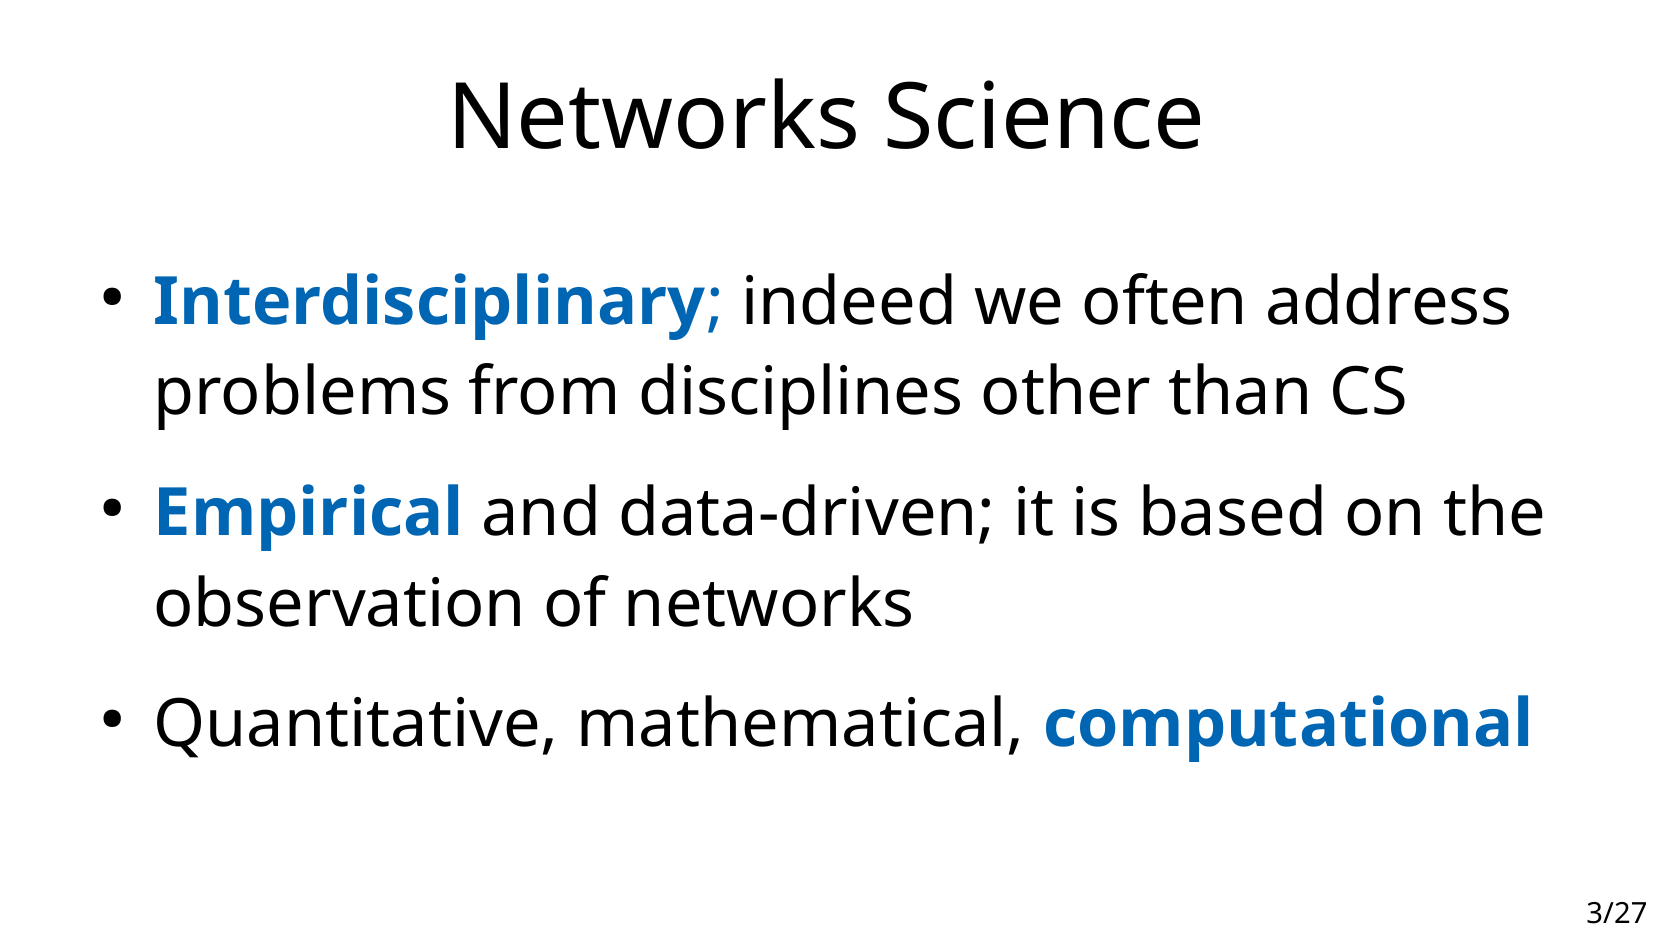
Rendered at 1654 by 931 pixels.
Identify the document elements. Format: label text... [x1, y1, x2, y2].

title Networks Science [82, 1, 1571, 226]
list Interdisciplinary; indeed we often address problems from disciplines other than CS Empirical and data-driven; it is based on the observation of networks Quantitative, mathematical, computational [82, 253, 1571, 793]
